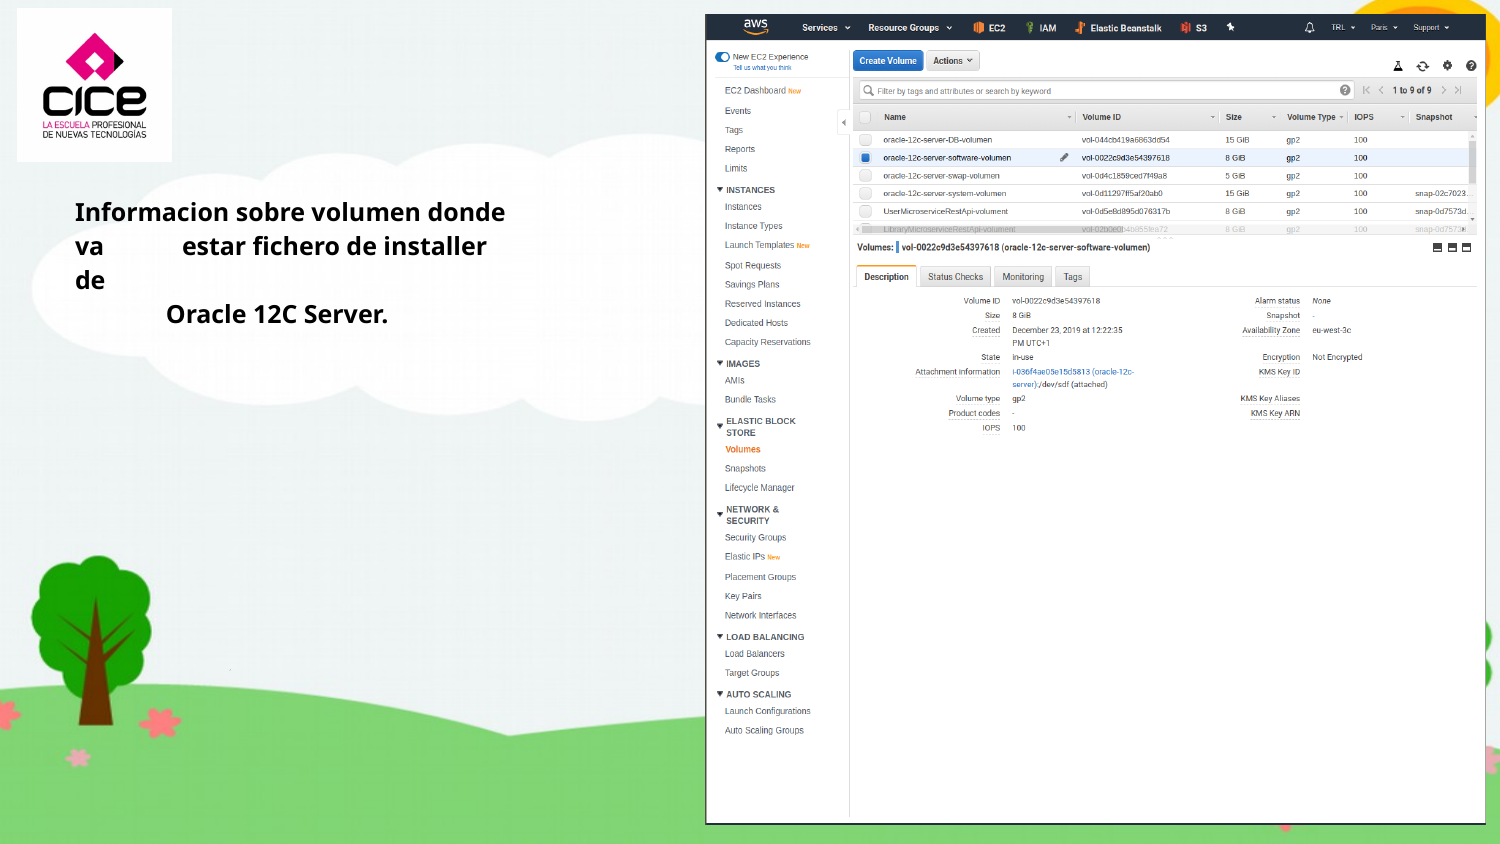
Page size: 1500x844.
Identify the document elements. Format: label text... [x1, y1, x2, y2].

title Informacion sobre volumen donde va estar fichero de installer de Oracle 12C Server. [75, 221, 519, 304]
picture [0, 0, 1500, 844]
